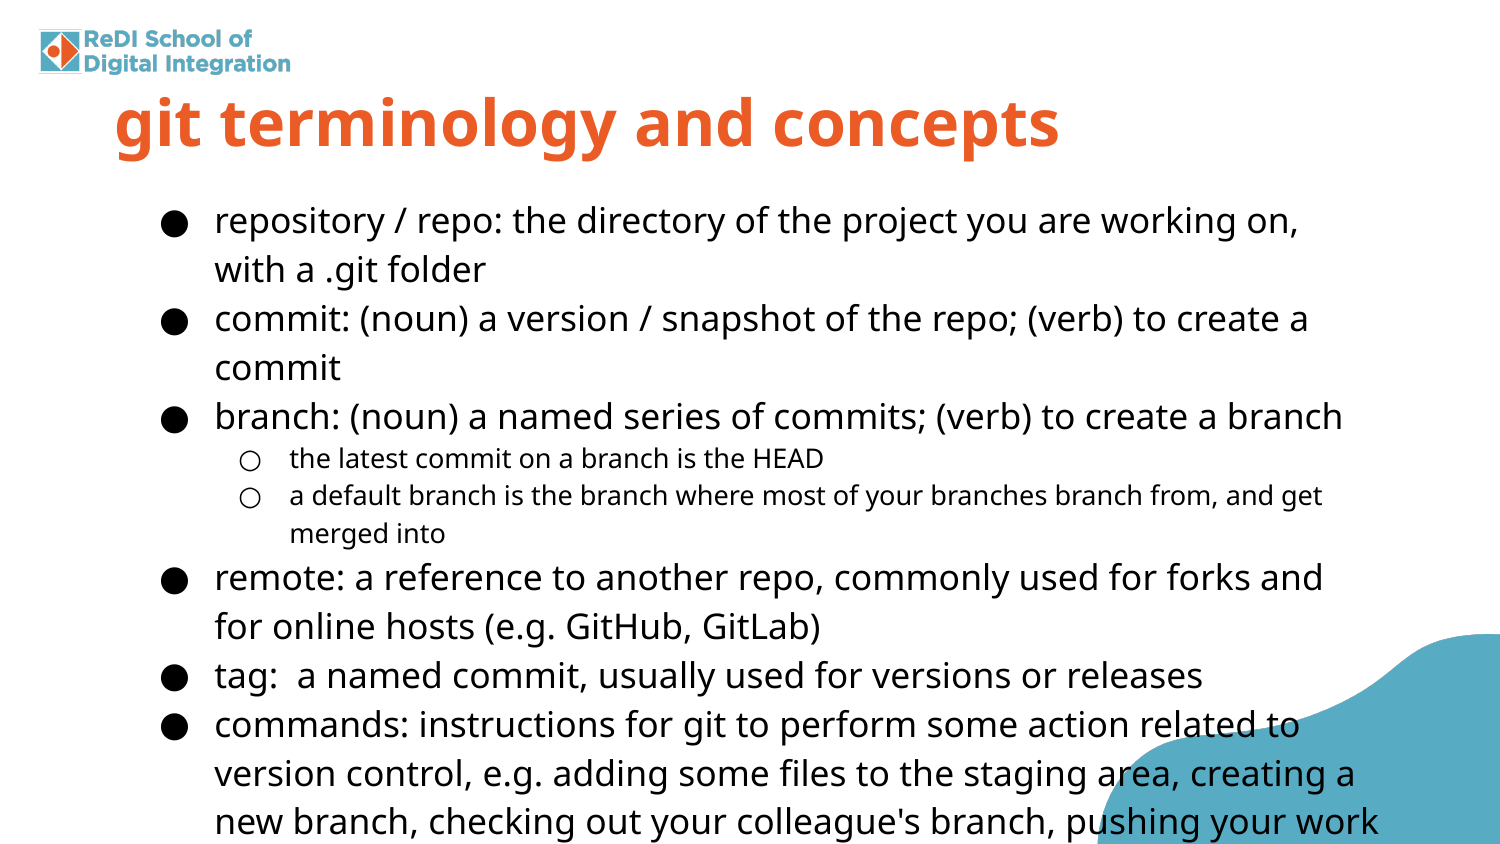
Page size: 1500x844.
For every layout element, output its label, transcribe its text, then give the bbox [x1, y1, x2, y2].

picture [1299, 815, 1307, 831]
picture [1366, 815, 1374, 824]
text_box repository / repo: the directory of the project you are working on, with a .git folder commit: (noun) a version / snapshot of the repo; (verb) to create a commit branch: (noun) a named series of commits; (verb) to create a branch the latest commit on a branch is the HEAD a default branch is the branch where most of your branches branch from, and get merged into remote: a reference to another repo, commonly used for forks and for online hosts (e.g. GitHub, GitLab) tag: a named commit, usually used for versions or releases commands: instructions for git to perform some action related to version control, e.g. adding some files to the staging area, creating a new branch, checking out your colleague's branch, pushing your work to an online remote [133, 186, 1386, 815]
picture [1256, 815, 1266, 832]
picture [1329, 817, 1340, 832]
picture [38, 27, 291, 75]
picture [1233, 817, 1244, 832]
picture [1311, 815, 1319, 830]
picture [1097, 815, 1103, 832]
picture [1097, 634, 1500, 844]
picture [1184, 817, 1195, 832]
text_box git terminology and concepts [108, 91, 1361, 215]
picture [1214, 815, 1225, 830]
